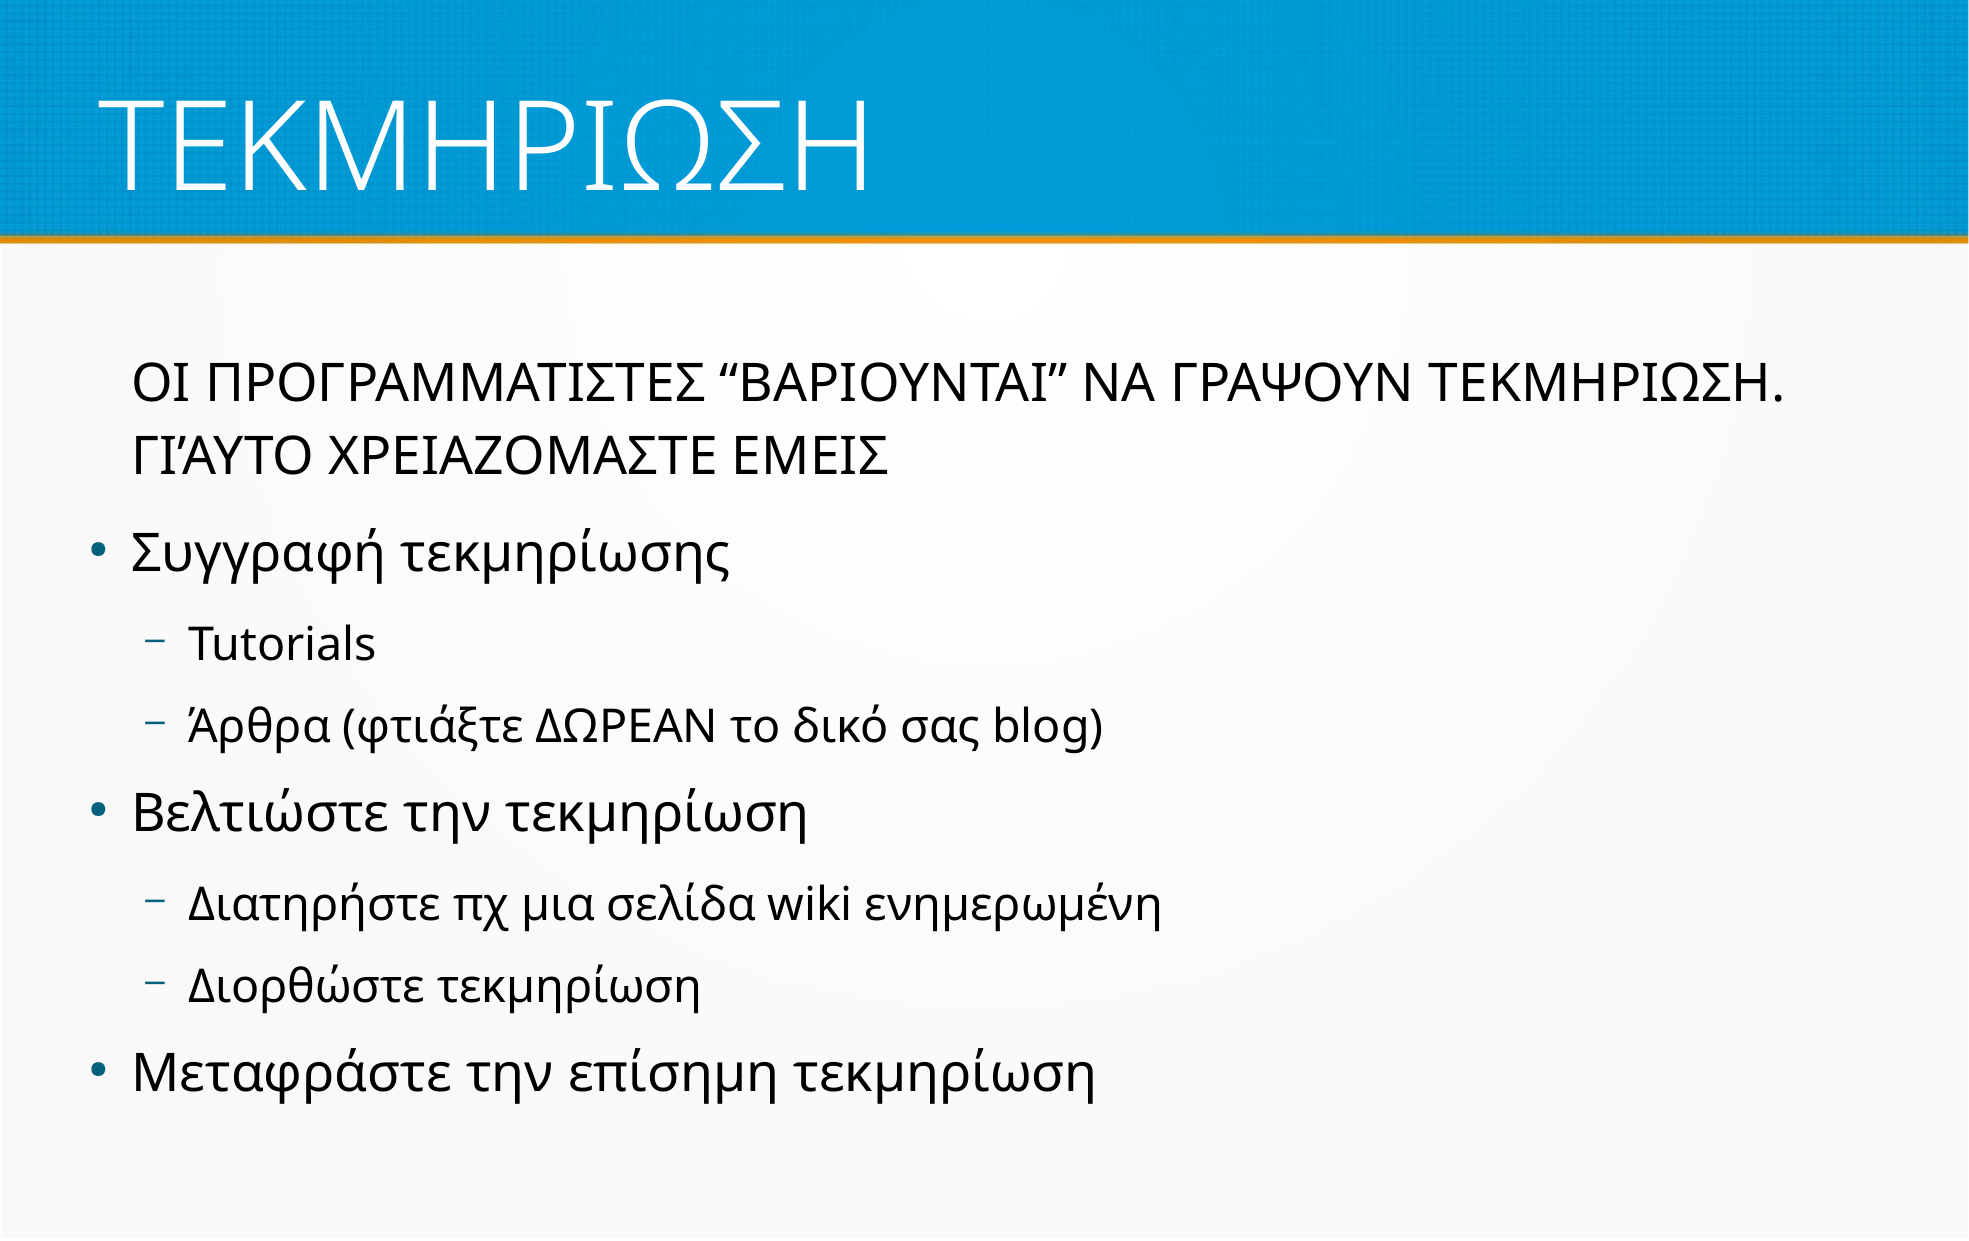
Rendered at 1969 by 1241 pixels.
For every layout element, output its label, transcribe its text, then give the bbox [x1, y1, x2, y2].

list ΟΙ ΠΡΟΓΡΑΜΜΑΤΙΣΤΕΣ “ΒΑΡΙΟΥΝΤΑΙ” ΝΑ ΓΡΑΨΟΥΝ ΤΕΚΜΗΡΙΩΣΗ. ΓΙ’ΑΥΤΟ ΧΡΕΙΑΖΟΜΑΣΤΕ ΕΜΕΙΣ Συγγραφή τεκμηρίωσης Tutorials Άρθρα (φτιάξτε ΔΩΡΕΑΝ το δικό σας blog) Βελτιώστε την τεκμηρίωση Διατηρήστε πχ μια σελίδα wiki ενημερωμένη Διορθώστε τεκμηρίωση Μεταφράστε την επίσημη τεκμηρίωση [74, 344, 1878, 1110]
title ΤΕΚΜΗΡΙΩΣΗ [98, 19, 1870, 227]
picture [0, 233, 1969, 1241]
